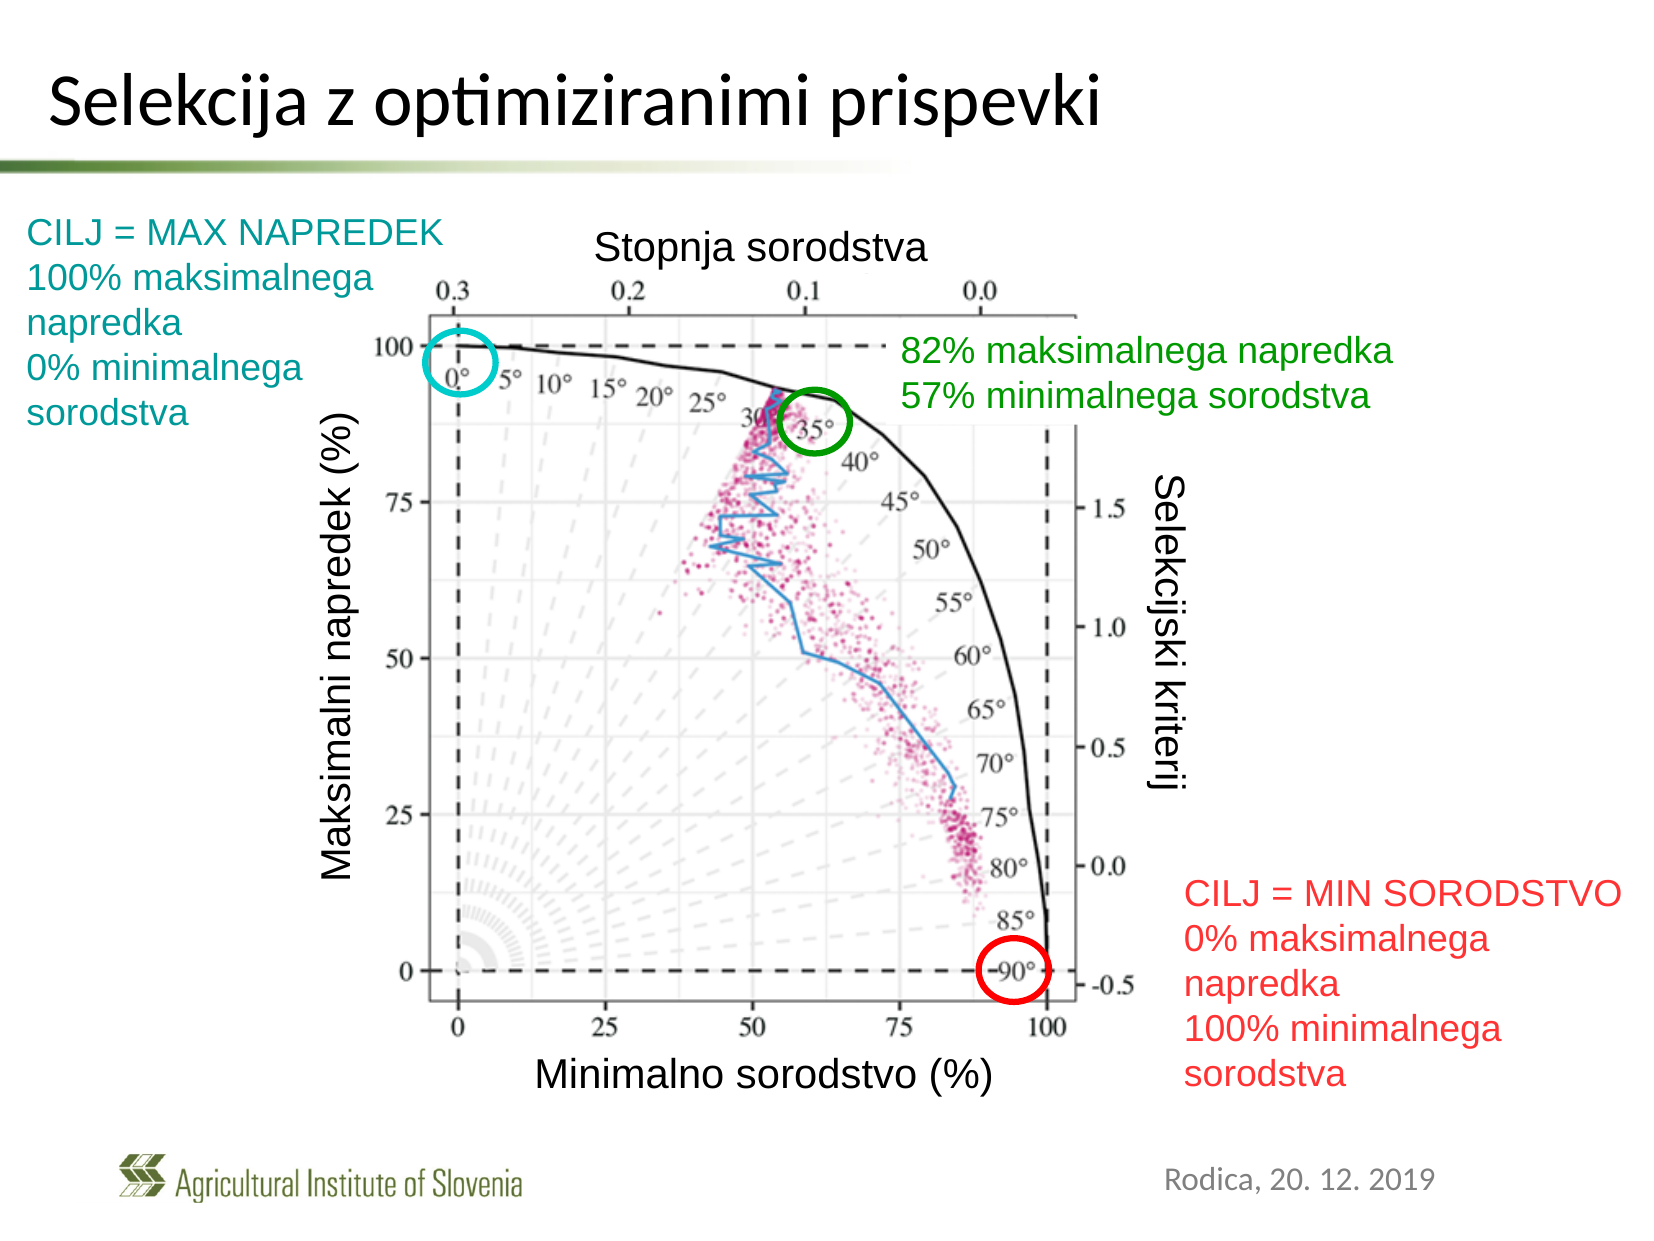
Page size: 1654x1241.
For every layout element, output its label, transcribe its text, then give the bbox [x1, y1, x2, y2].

text_box 82% maksimalnega napredka 57% minimalnega sorodstva [885, 318, 1476, 425]
picture [484, 345, 492, 380]
text_box Minimalno sorodstvo (%) [519, 1039, 1016, 1147]
text_box Selekcija z optimiziranimi prispevki [48, 20, 1401, 176]
text_box Stopnja sorodstva [578, 212, 957, 274]
text_box Maksimalni napredek (%) [301, 510, 372, 898]
picture [0, 0, 1654, 1241]
text_box CILJ = MAX NAPREDEK 100% maksimalnega napredka 0% minimalnega sorodstva [11, 200, 484, 510]
text_box Selekcijski kriterij [1134, 425, 1205, 898]
text_box CILJ = MIN SORODSTVO 0% maksimalnega napredka 100% minimalnega sorodstva [1169, 861, 1642, 1171]
